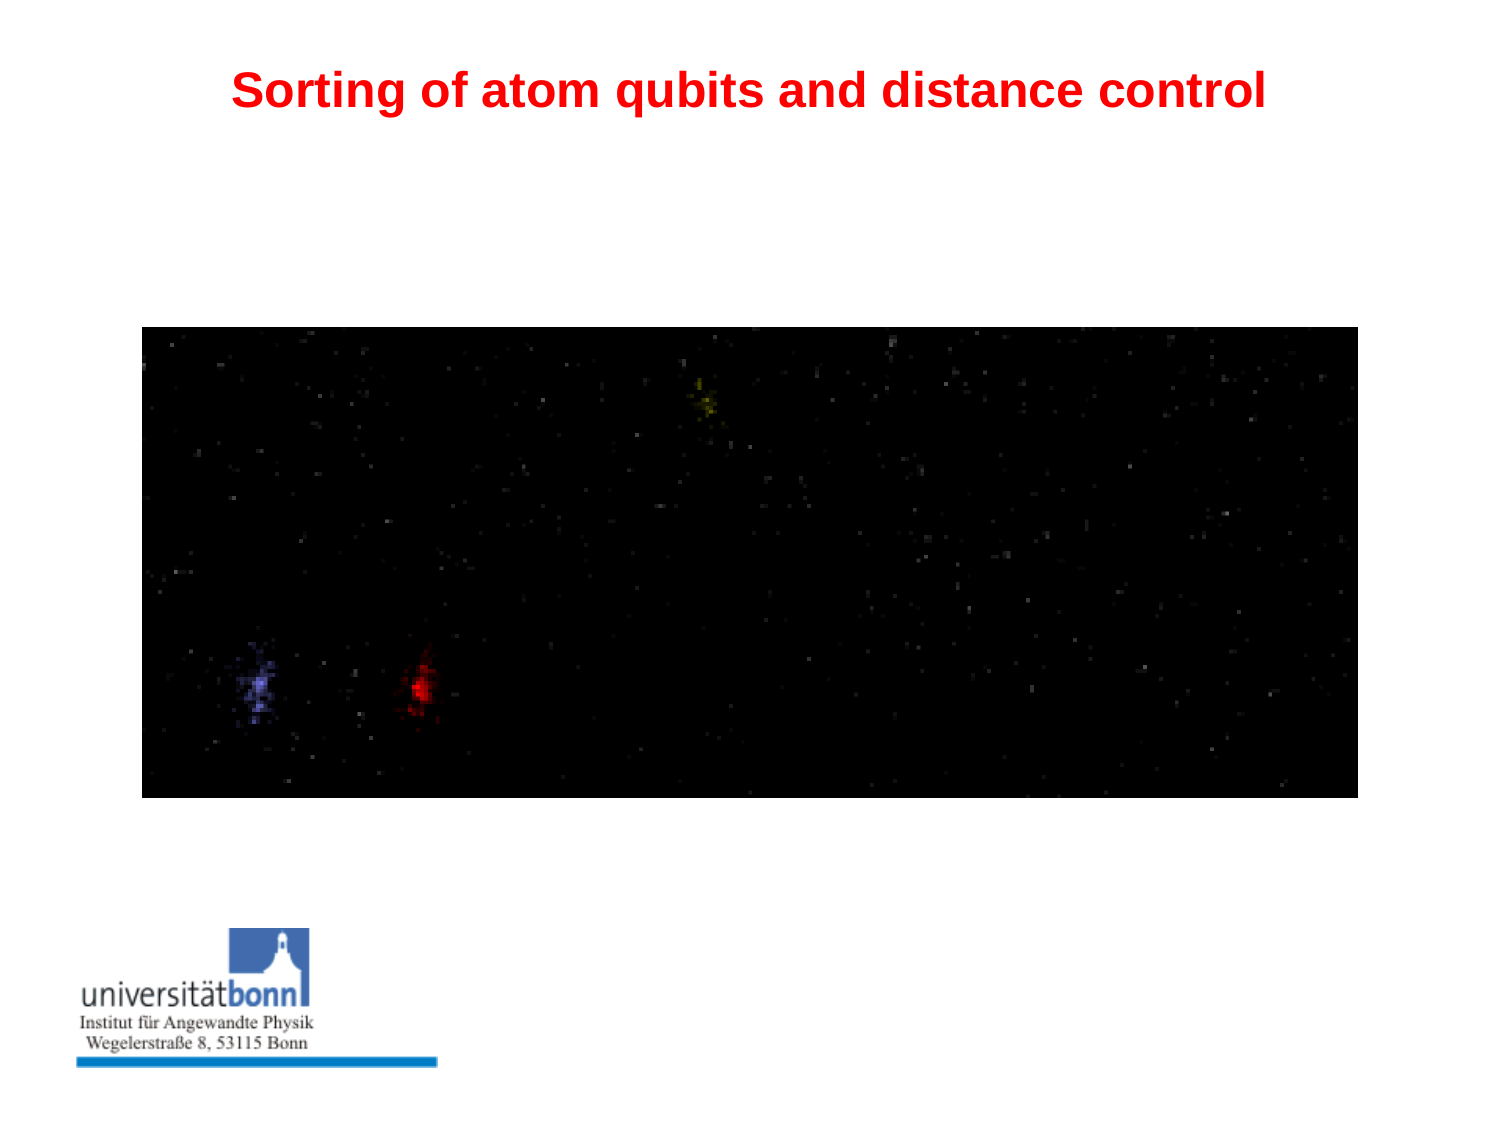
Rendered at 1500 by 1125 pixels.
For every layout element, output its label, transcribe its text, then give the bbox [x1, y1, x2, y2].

picture [142, 327, 1358, 798]
text_box Sorting of atom qubits and distance control [87, 49, 1413, 126]
picture [76, 928, 438, 1068]
